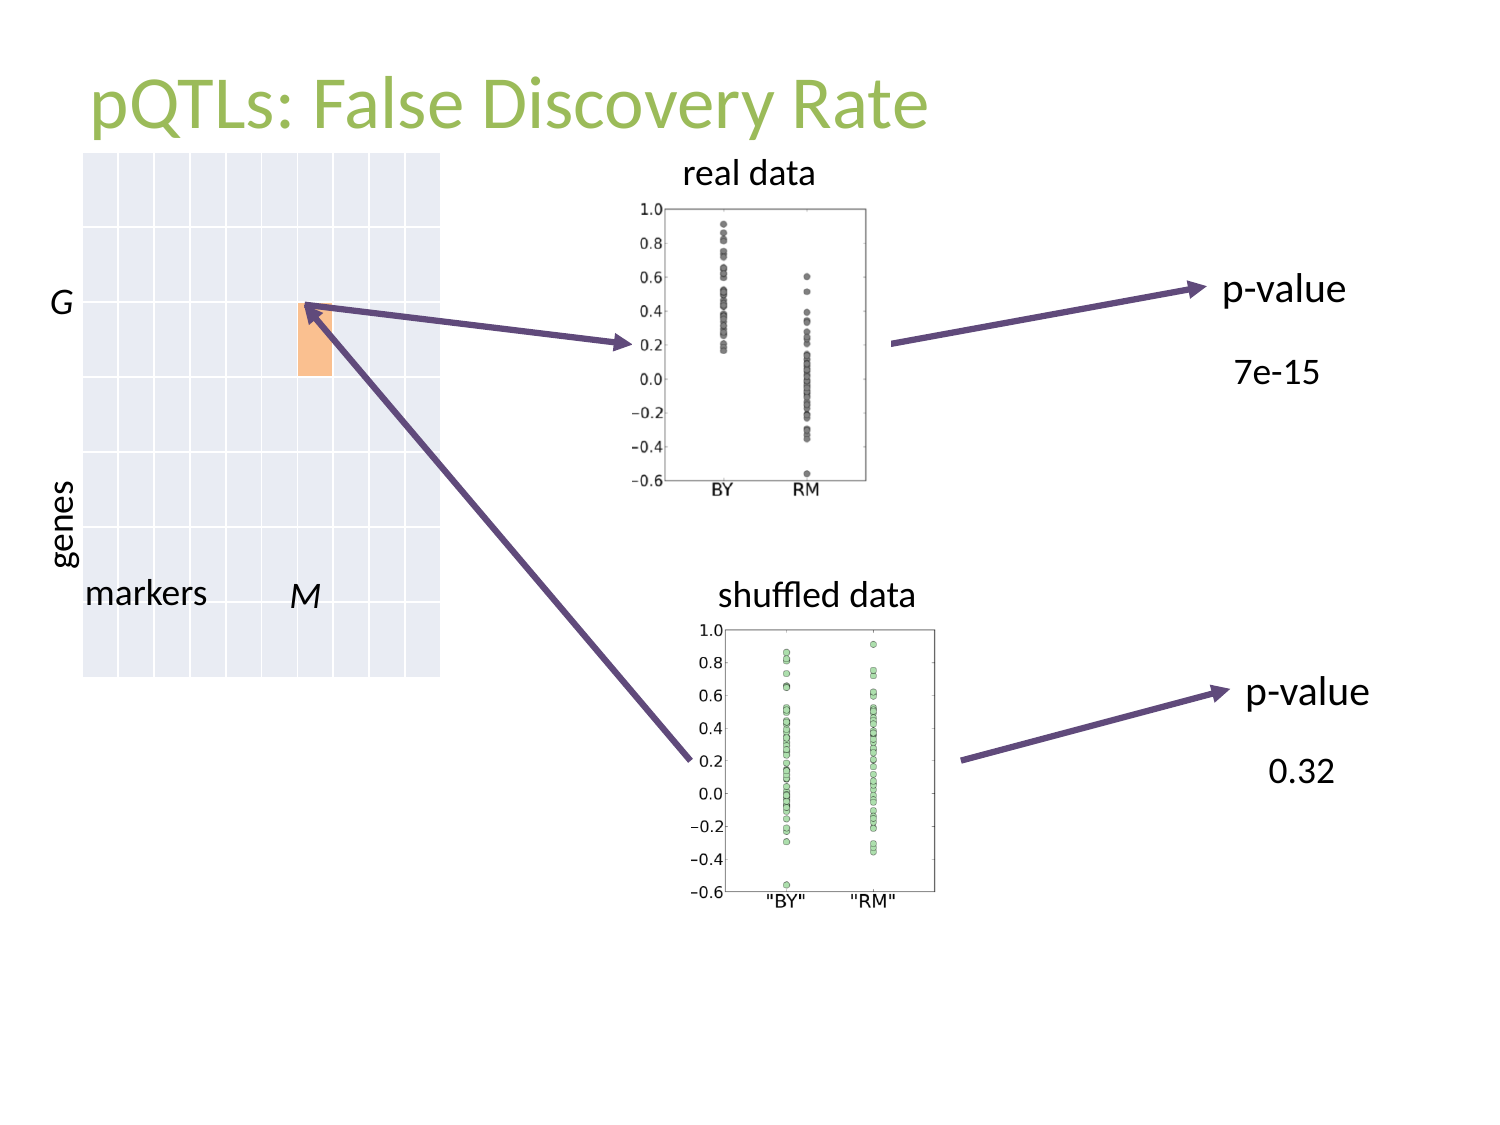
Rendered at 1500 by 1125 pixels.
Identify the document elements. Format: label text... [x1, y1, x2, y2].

table_header [406, 153, 440, 226]
table_cell [334, 312, 368, 374]
table_cell [370, 528, 404, 601]
table_cell [119, 453, 153, 526]
table_cell [262, 228, 297, 301]
table_cell [191, 621, 225, 677]
text_box 0.32 [1253, 738, 1371, 798]
text_box genes [27, 432, 88, 585]
table_cell [370, 453, 404, 526]
text_box shuffled data [703, 562, 950, 623]
table_cell [227, 303, 261, 376]
table_cell [334, 528, 368, 601]
text_box 7e-15 [1218, 339, 1348, 400]
table_cell [334, 453, 368, 526]
text_box G [35, 269, 94, 330]
table_cell [298, 624, 332, 677]
table_cell [119, 378, 153, 451]
table_cell [155, 303, 189, 376]
table_cell [370, 303, 404, 313]
table_cell [83, 303, 117, 376]
table_cell [406, 228, 440, 301]
table_cell [88, 528, 117, 560]
table_header [119, 153, 153, 226]
table_cell [406, 321, 440, 376]
table_cell [155, 528, 189, 560]
table_cell [227, 453, 261, 526]
table_cell [406, 453, 440, 526]
text_box M [274, 563, 333, 624]
table_header [155, 153, 189, 226]
text_box real data [667, 140, 856, 201]
text_box p-value [1207, 253, 1383, 319]
table_cell [227, 378, 261, 451]
table_cell [119, 528, 153, 560]
picture [632, 175, 891, 514]
table_cell [370, 228, 404, 301]
table_cell [262, 621, 297, 677]
table_header [370, 153, 404, 226]
table_cell [191, 228, 225, 301]
table_header [298, 153, 332, 226]
table_cell [319, 310, 332, 331]
table_header [83, 153, 117, 226]
table_cell [334, 347, 359, 376]
table_header [227, 153, 261, 226]
table_cell [191, 303, 225, 376]
table_cell [406, 528, 440, 601]
table_cell [83, 228, 117, 301]
table_cell [334, 378, 368, 451]
table_cell [406, 603, 440, 677]
table_cell [119, 303, 153, 376]
text_box markers [70, 560, 282, 621]
table_header [334, 153, 368, 226]
table_cell [191, 453, 225, 526]
table_cell [262, 378, 297, 451]
table_cell [119, 621, 153, 677]
table_cell [83, 378, 117, 451]
picture [691, 597, 961, 925]
table_cell [227, 228, 261, 301]
table_cell [155, 453, 189, 526]
table_cell [88, 453, 117, 526]
table_cell [155, 378, 189, 451]
table_cell [191, 528, 225, 560]
table_cell [334, 603, 368, 677]
table_cell [191, 378, 225, 451]
table_cell [372, 378, 404, 416]
table_cell [334, 303, 368, 309]
table_cell [370, 316, 404, 376]
table_header [262, 153, 297, 226]
table_cell [262, 303, 297, 376]
table_cell [370, 603, 404, 677]
table_cell [406, 432, 423, 451]
table_cell [298, 303, 332, 376]
table_header [191, 153, 225, 226]
table_cell [119, 228, 153, 301]
table_cell [298, 528, 332, 563]
table_cell [262, 528, 297, 563]
table_cell [83, 621, 117, 677]
table_cell [406, 303, 440, 317]
table_cell [406, 378, 440, 451]
table_cell [155, 228, 189, 301]
text_box pQTLs: False Discovery Rate [74, 45, 1425, 153]
table_cell [262, 453, 297, 526]
table_cell [155, 621, 189, 677]
table_cell [298, 378, 332, 451]
text_box p-value [1230, 656, 1407, 722]
table_cell [370, 389, 404, 451]
table_cell [227, 528, 261, 560]
table_cell [227, 621, 261, 677]
table_cell [298, 453, 332, 526]
table_cell [334, 228, 368, 301]
table_cell [298, 228, 332, 301]
